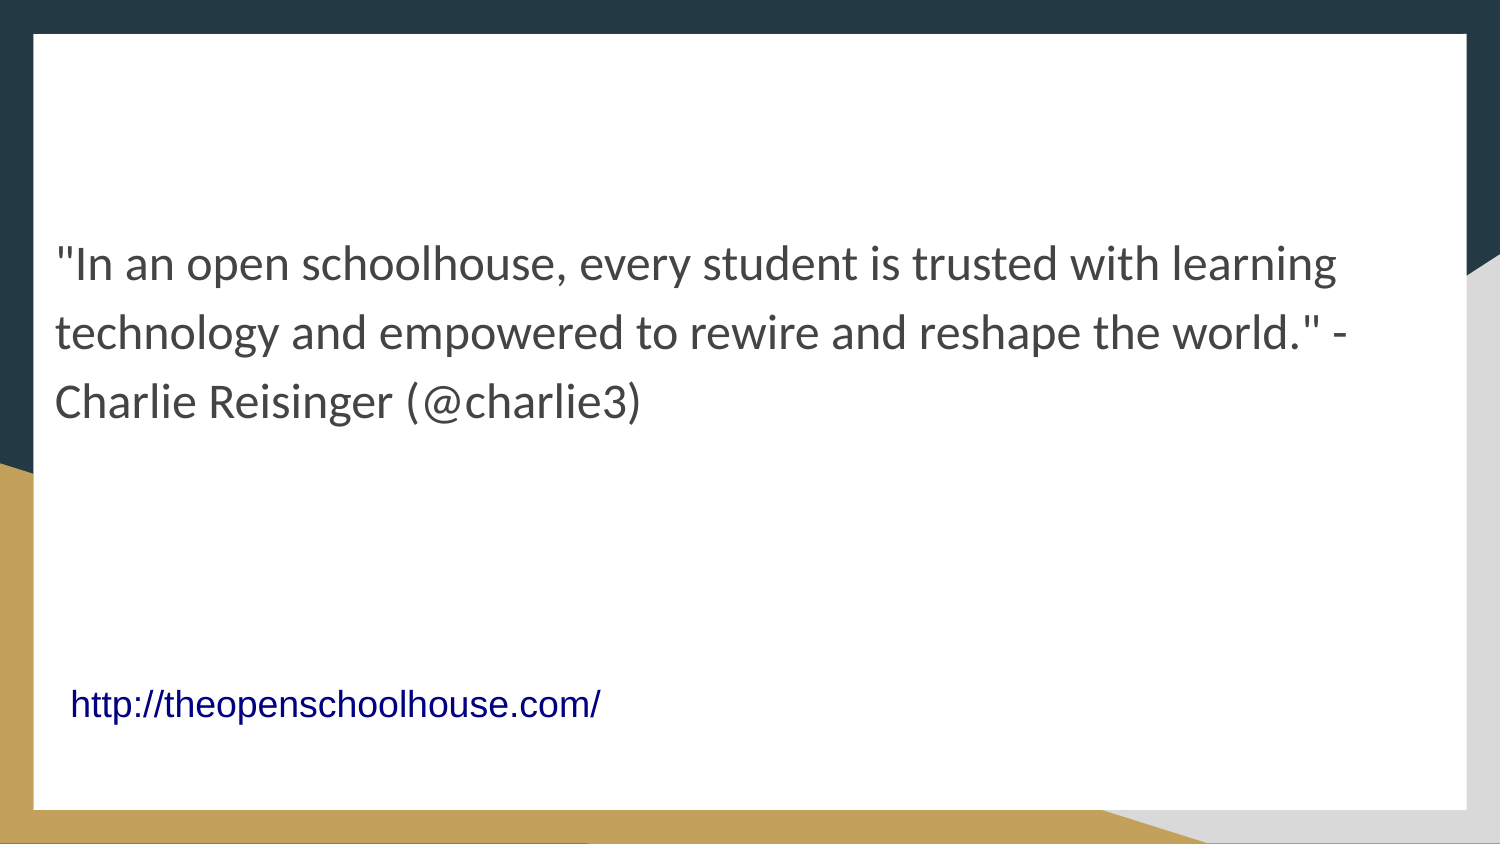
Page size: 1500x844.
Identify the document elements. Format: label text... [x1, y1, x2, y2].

list "In an open schoolhouse, every student is trusted with learning technology and empowered to rewire and reshape the world." - Charlie Reisinger (@charlie3) [39, 206, 1438, 483]
text_box http://theopenschoolhouse.com/ [55, 665, 1259, 740]
